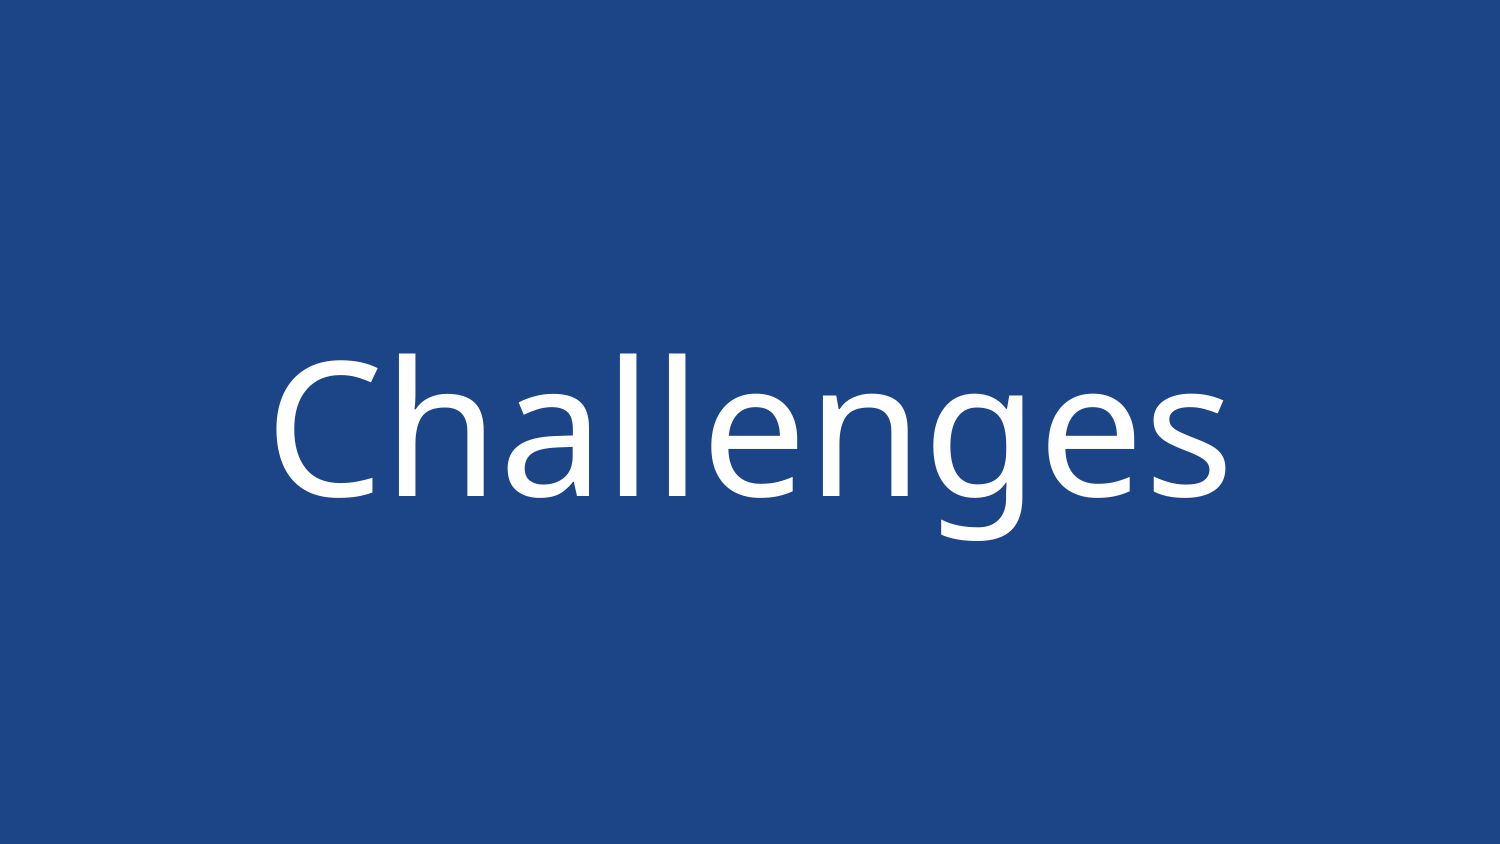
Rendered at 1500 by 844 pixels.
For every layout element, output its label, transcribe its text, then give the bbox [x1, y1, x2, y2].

title Challenges [51, 352, 1449, 491]
